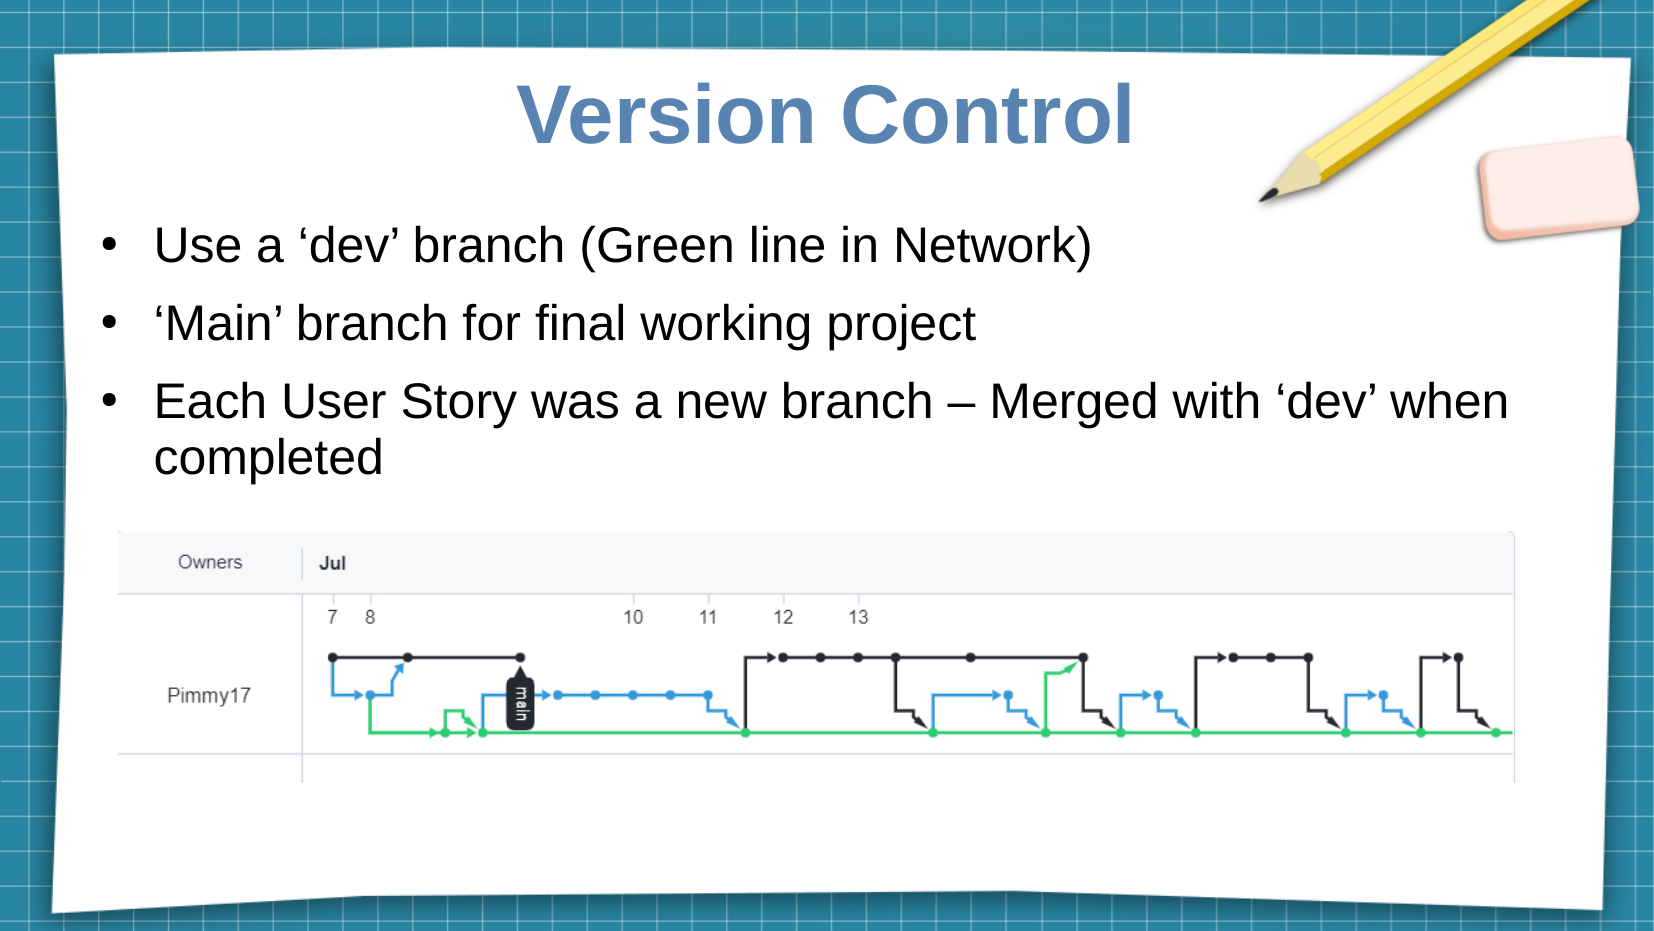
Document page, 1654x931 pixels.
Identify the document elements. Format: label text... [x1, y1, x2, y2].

list Use a ‘dev’ branch (Green line in Network) ‘Main’ branch for final working project Each User Story was a new branch – Merged with ‘dev’ when completed [82, 217, 1571, 758]
picture [0, 0, 1654, 931]
title Version Control [82, 37, 1571, 193]
